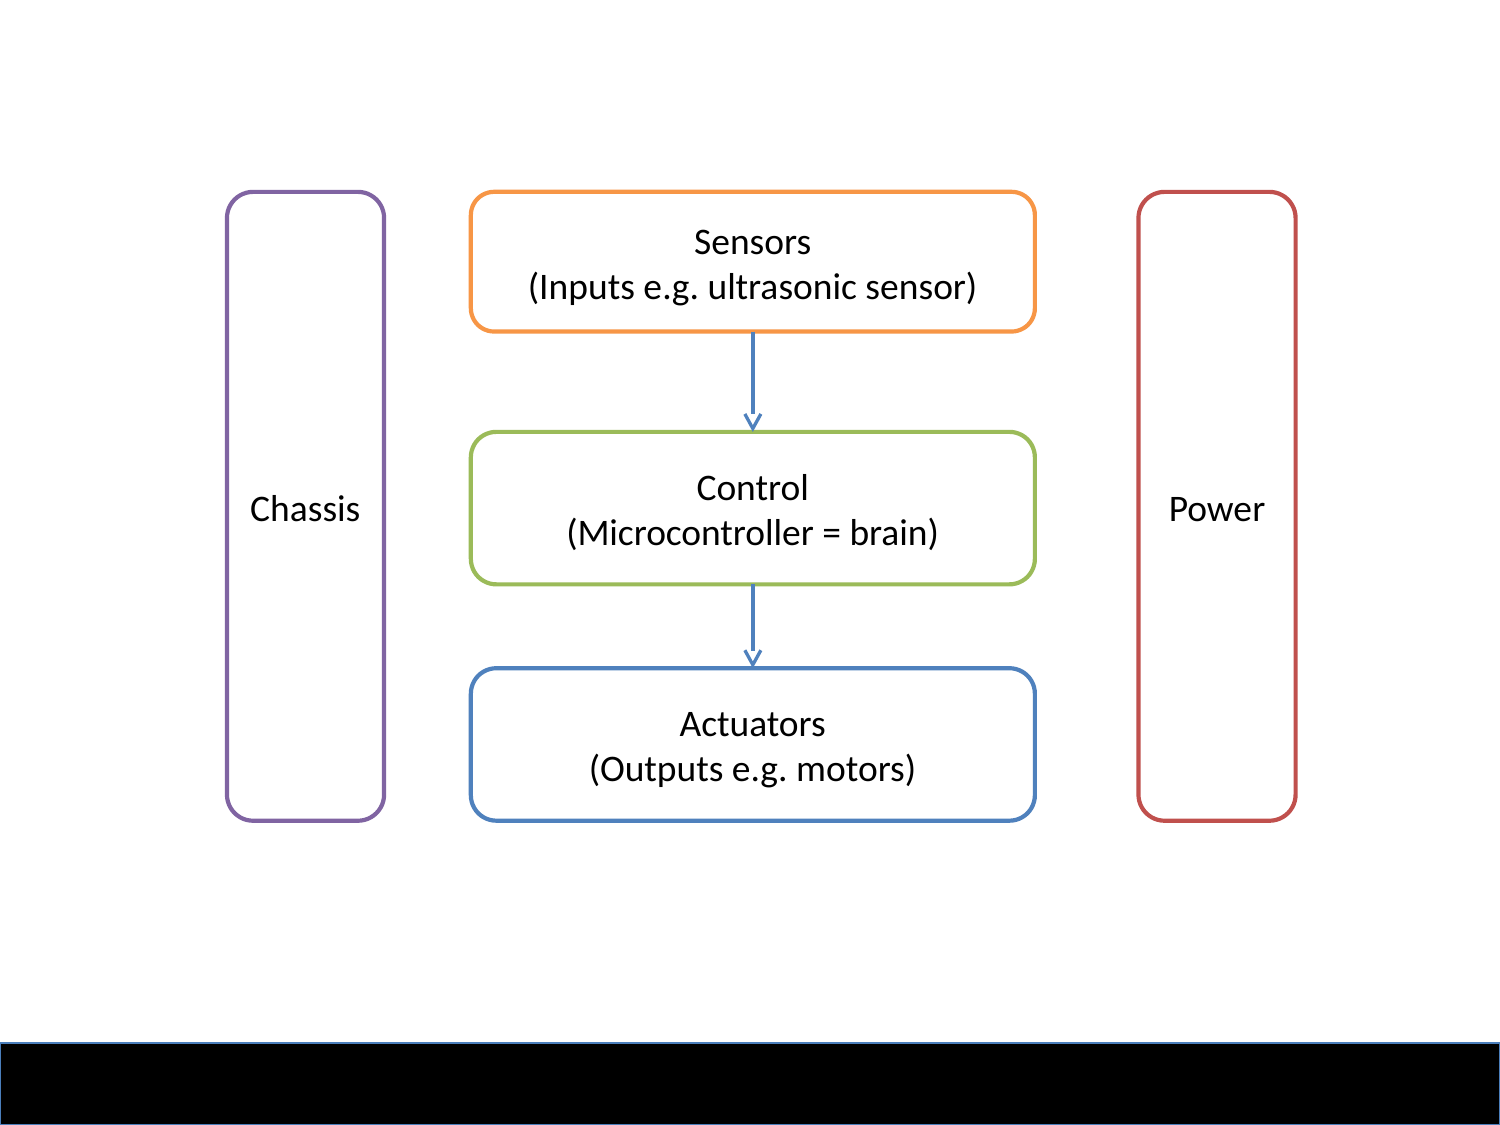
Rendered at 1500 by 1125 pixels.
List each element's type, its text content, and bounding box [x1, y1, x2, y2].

text_box Actuators (Outputs e.g. motors) [470, 668, 1035, 821]
text_box Power [1138, 191, 1296, 821]
text_box Chassis [226, 191, 385, 821]
text_box Control (Microcontroller = brain) [470, 431, 1035, 585]
text_box Sensors (Inputs e.g. ultrasonic sensor) [470, 191, 1035, 332]
